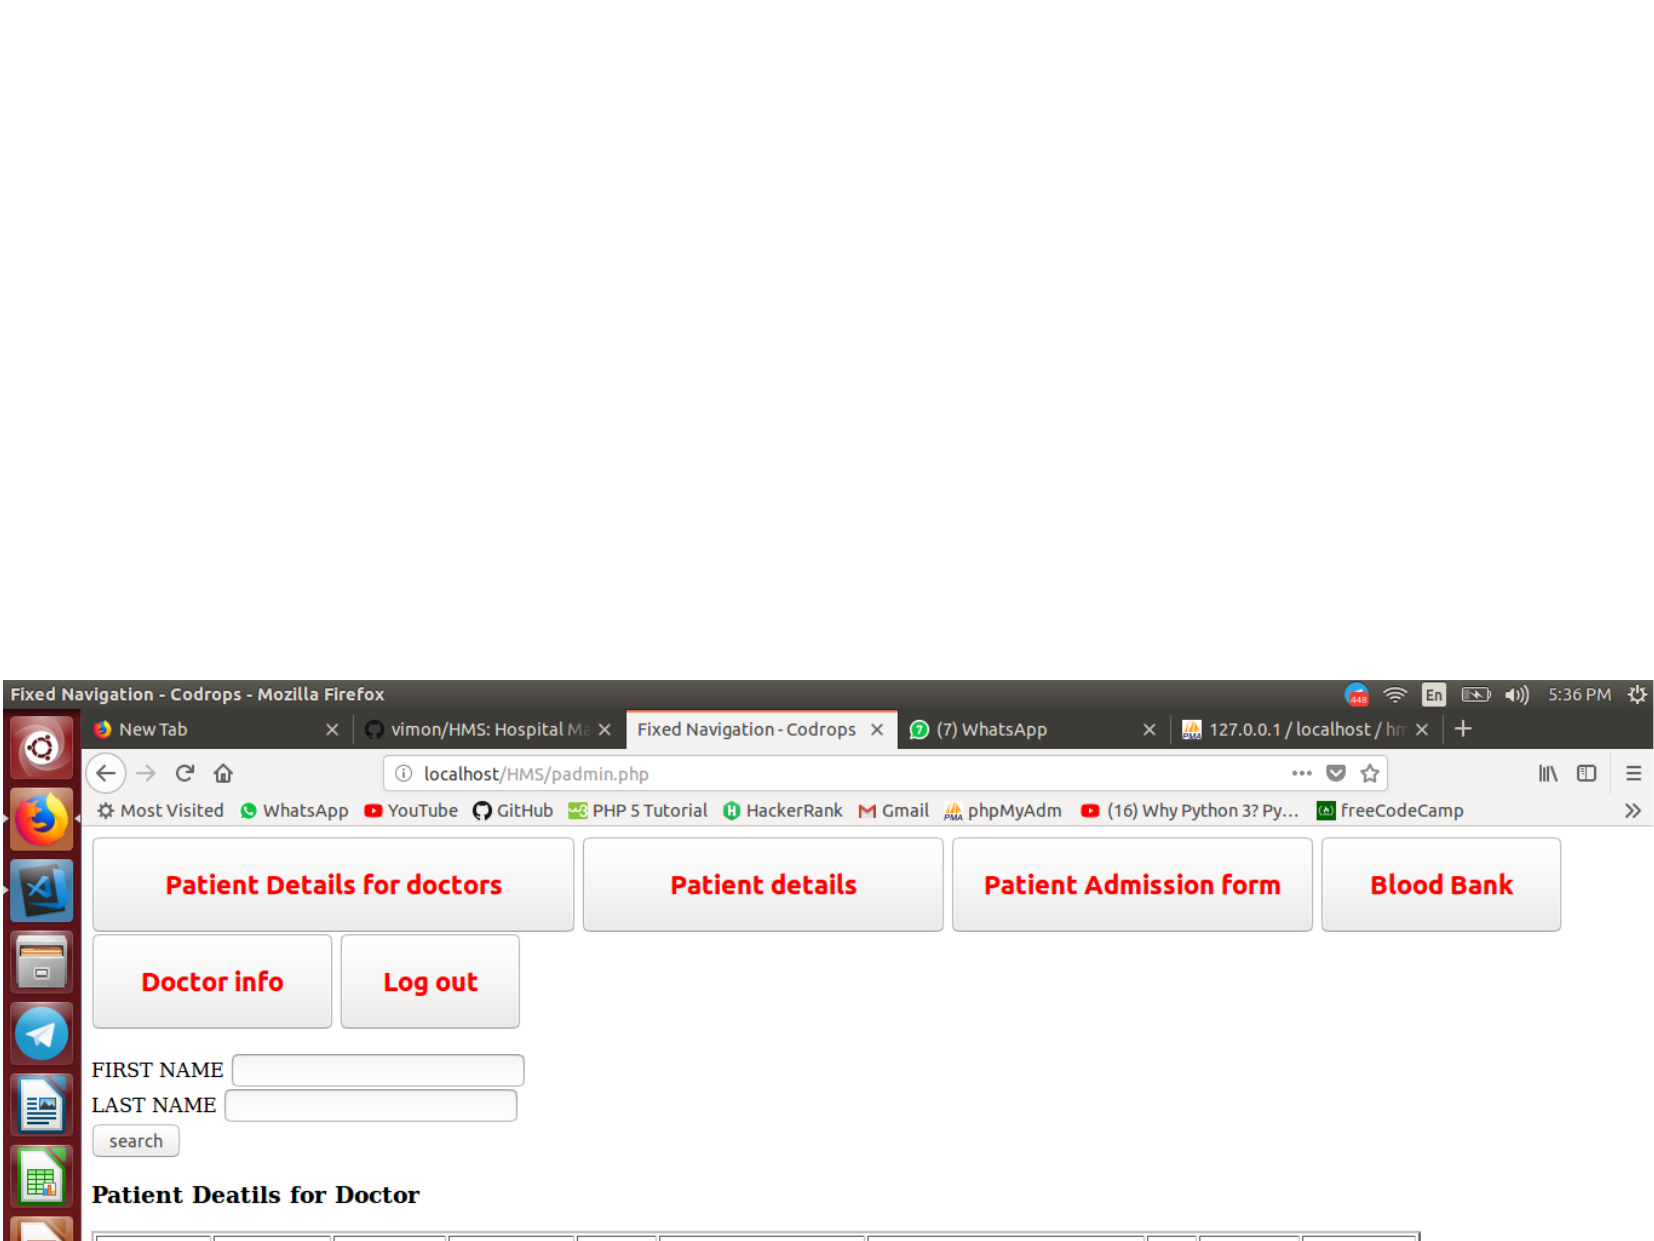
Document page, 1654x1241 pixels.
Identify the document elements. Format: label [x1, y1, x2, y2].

picture [3, 680, 1654, 1241]
